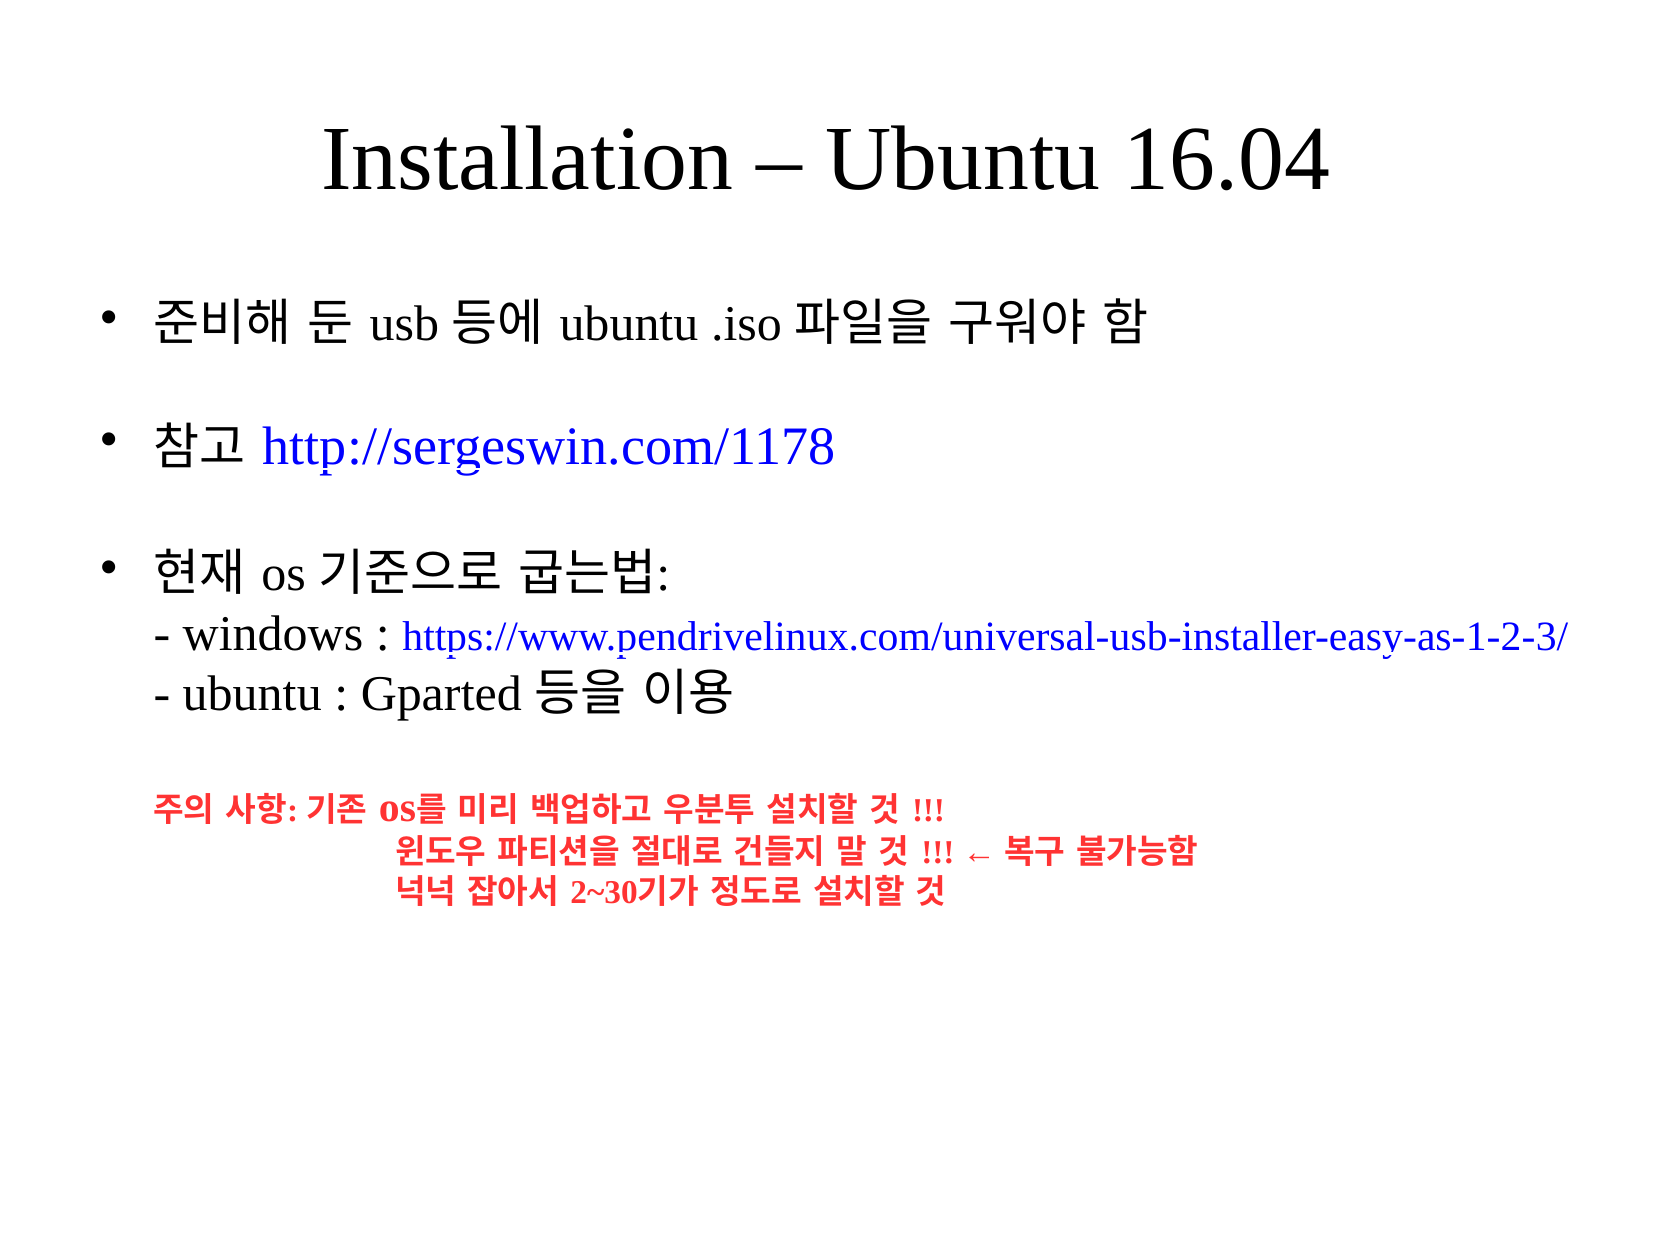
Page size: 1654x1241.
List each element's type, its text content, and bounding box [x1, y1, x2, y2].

text_box 준비해 둔 usb 등에 ubuntu .iso 파일을 구워야 함 참고 http://sergeswin.com/1178 현재 os 기준으로 굽는법: - windows : https://www.pendrivelinux.com/universal-usb-installer-easy-as-1-2-3/ - ubuntu : Gparted 등을 이용 주의 사항: 기존 os를 미리 백업하고 우분투 설치할 것 !!! 윈도우 파티션을 절대로 건들지 말 것 !!! ← 복구 불가능함 넉넉 잡아서 2~30기가 정도로 설치할 것 [82, 290, 1571, 1010]
text_box Installation – Ubuntu 16.04 [82, 49, 1571, 257]
